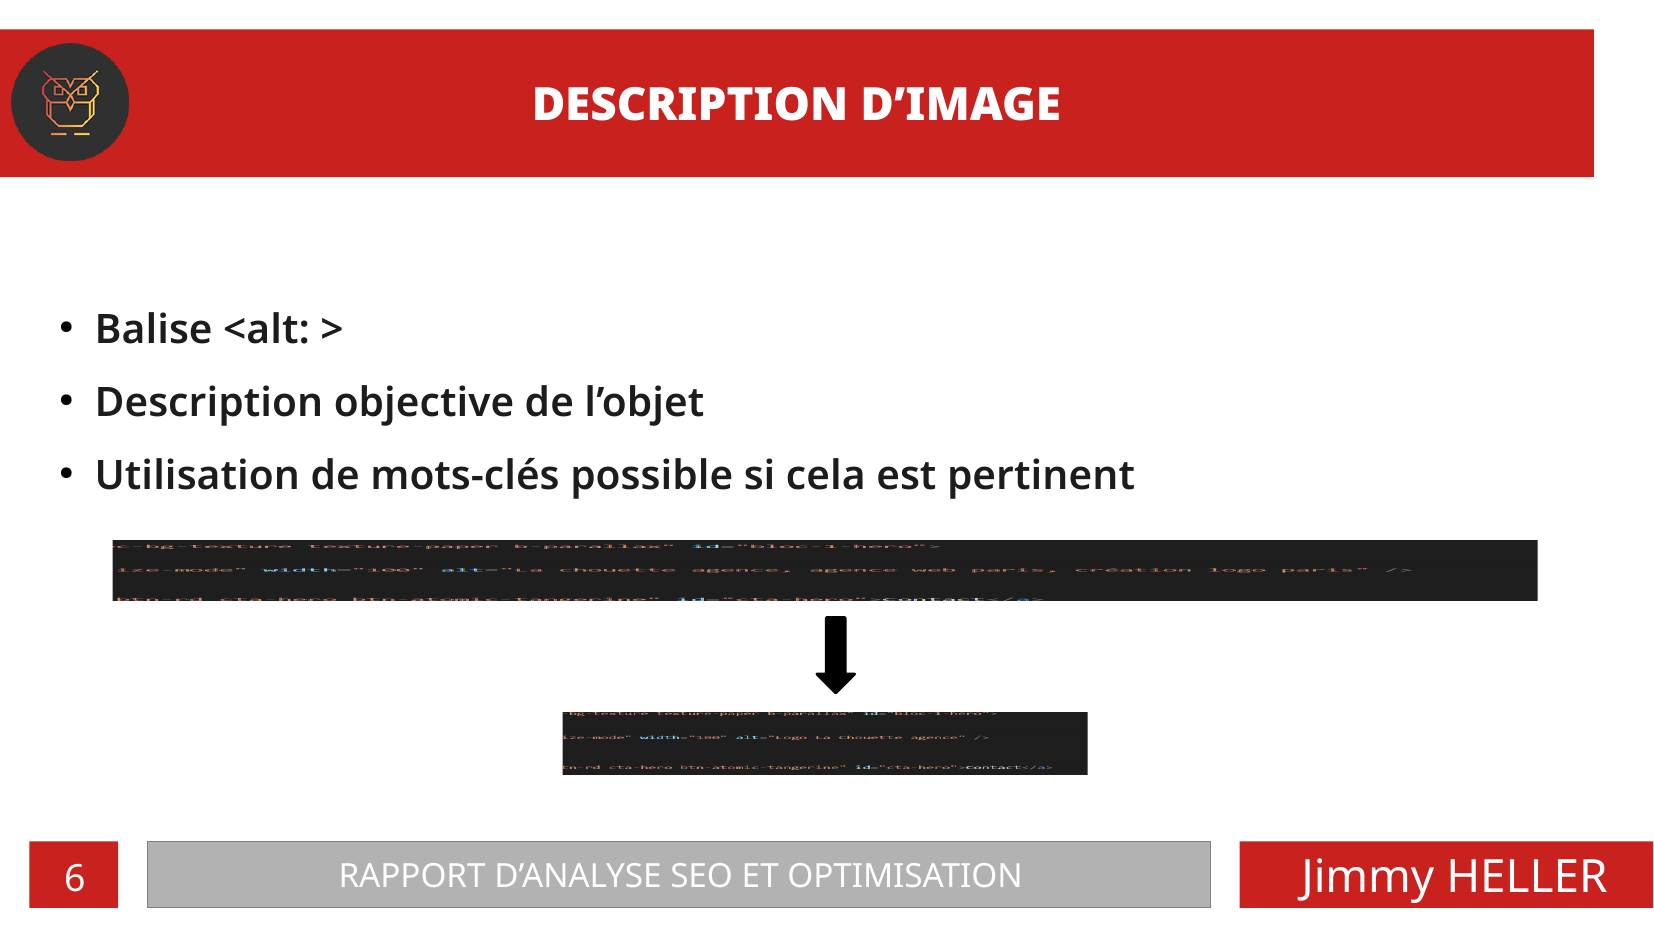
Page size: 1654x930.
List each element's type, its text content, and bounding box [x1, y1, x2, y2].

picture [11, 43, 129, 161]
text_box 6 [49, 843, 98, 906]
text_box Jimmy HELLER [1286, 843, 1624, 906]
title DESCRIPTION D’IMAGE [43, 43, 1550, 162]
list Balise <alt: > Description objective de l’objet Utilisation de mots-clés possible si cela est pertinent [59, 300, 1576, 792]
picture [562, 712, 1088, 775]
text_box RAPPORT D’ANALYSE SEO ET OPTIMISATION [155, 838, 1206, 912]
picture [112, 540, 1538, 601]
text_box [816, 617, 855, 693]
